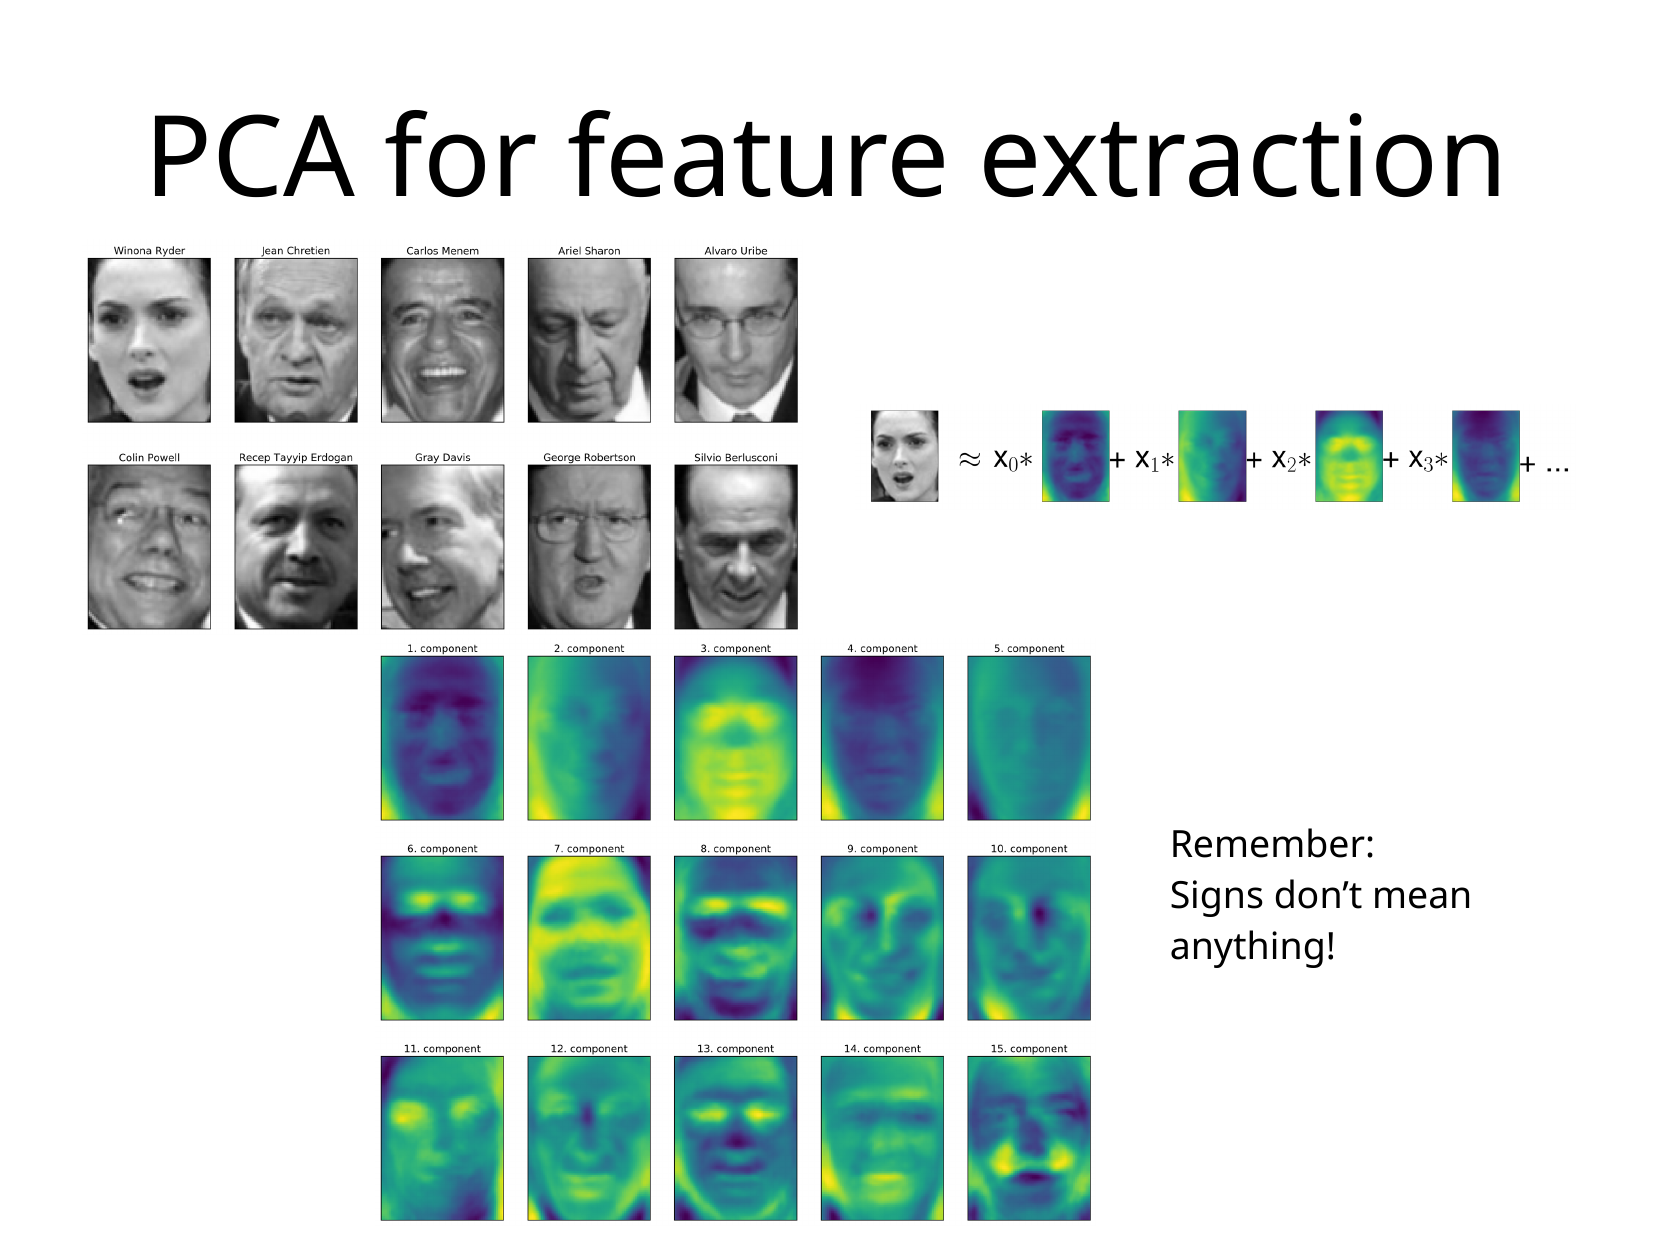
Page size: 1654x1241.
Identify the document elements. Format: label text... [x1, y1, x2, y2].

title PCA for feature extraction [82, 49, 1571, 257]
picture [855, 404, 1576, 510]
picture [82, 239, 803, 635]
text_box Remember: Signs don’t mean anything! [1155, 810, 1654, 901]
picture [375, 638, 1096, 1226]
